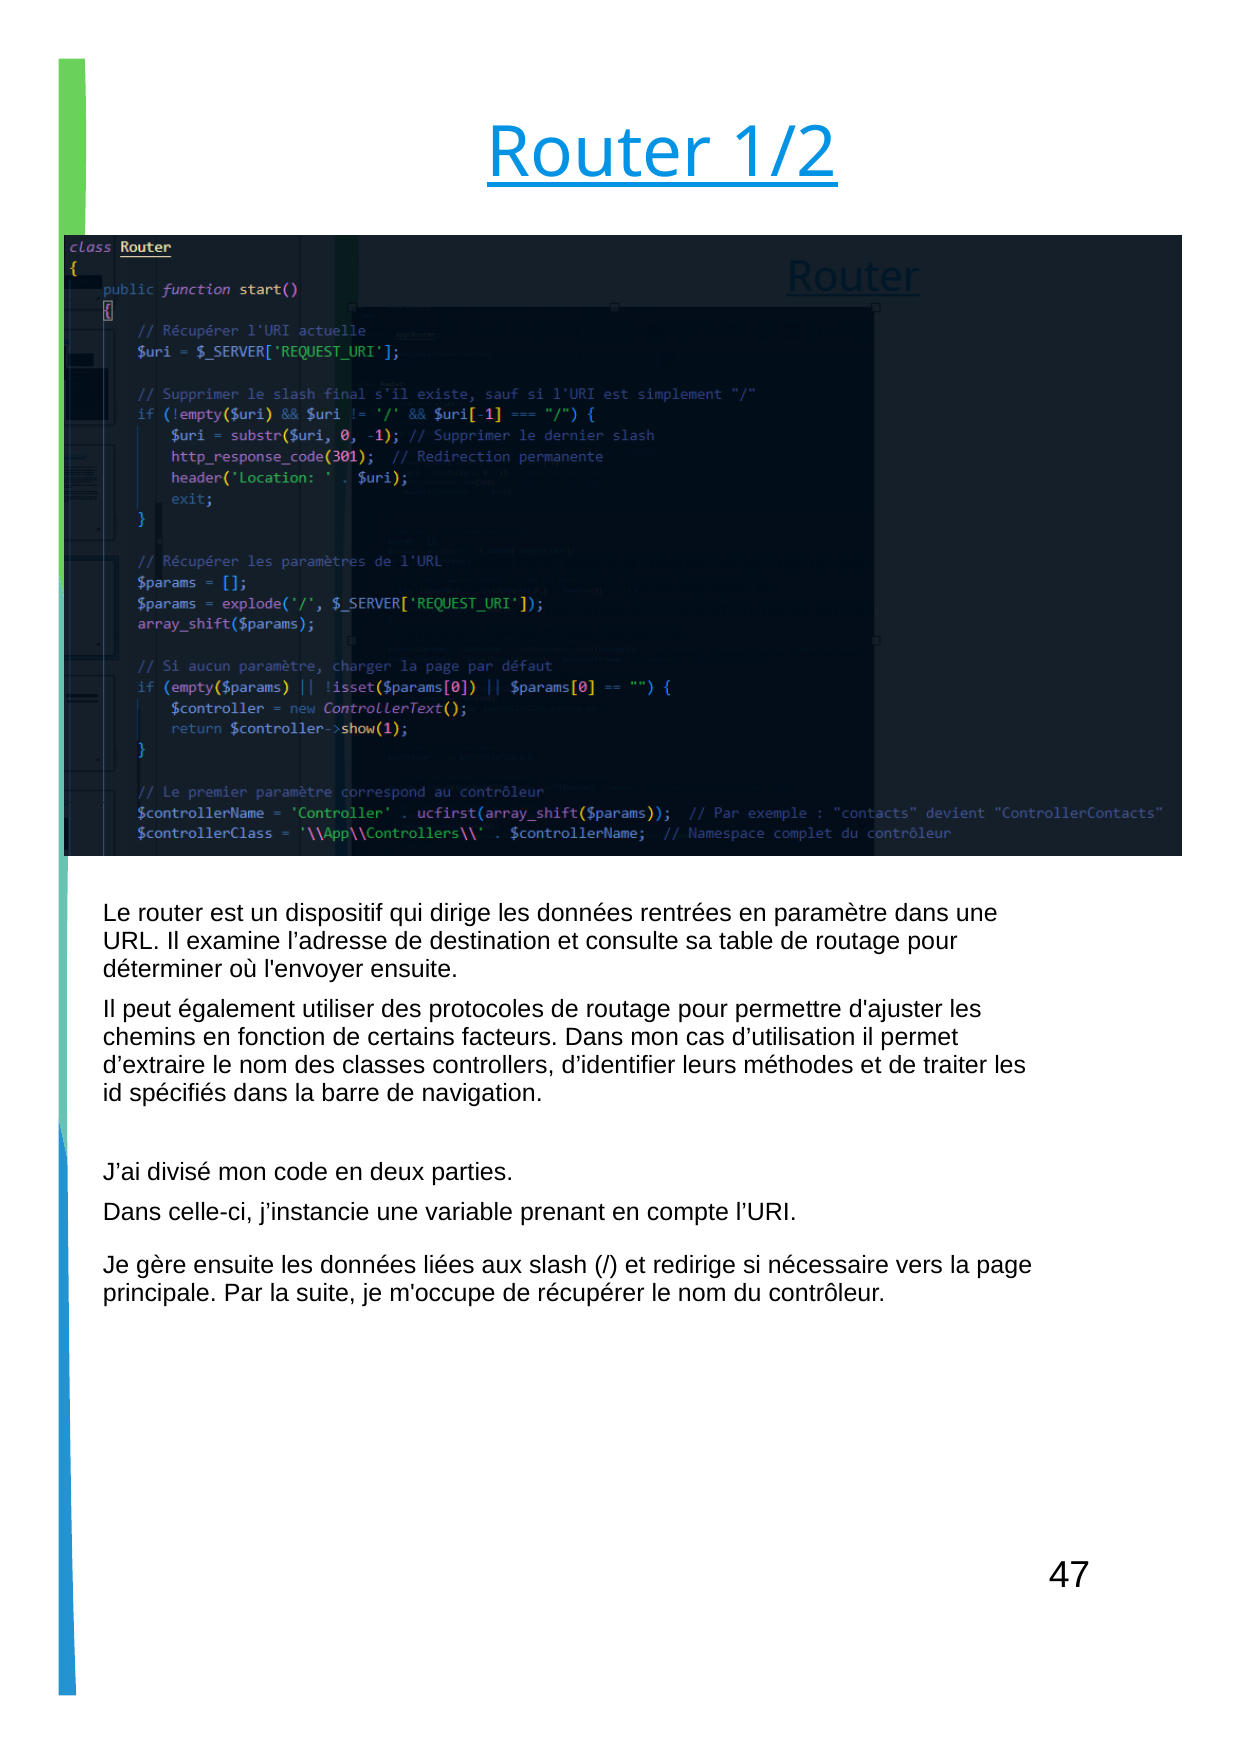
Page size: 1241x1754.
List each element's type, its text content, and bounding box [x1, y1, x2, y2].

text_box Router 1/2 [471, 93, 869, 207]
text_box Le router est un dispositif qui dirige les données rentrées en paramètre dans une URL. Il examine l’adresse de destination et consulte sa table de routage pour déterminer où l'envoyer ensuite. Il peut également utiliser des protocoles de routage pour permettre d'ajuster les chemins en fonction de certains facteurs. Dans mon cas d’utilisation il permet d’extraire le nom des classes controllers, d’identifier leurs méthodes et de traiter les id spécifiés dans la barre de navigation. J’ai divisé mon code en deux parties. Dans celle-ci, j’instancie une variable prenant en compte l’URI. Je gère ensuite les données liées aux slash (/) et redirige si nécessaire vers la page principale. Par la suite, je m'occupe de récupérer le nom du contrôleur. [88, 891, 1063, 1363]
picture [64, 235, 1182, 856]
text_box <numéro> [1034, 1545, 1235, 1670]
